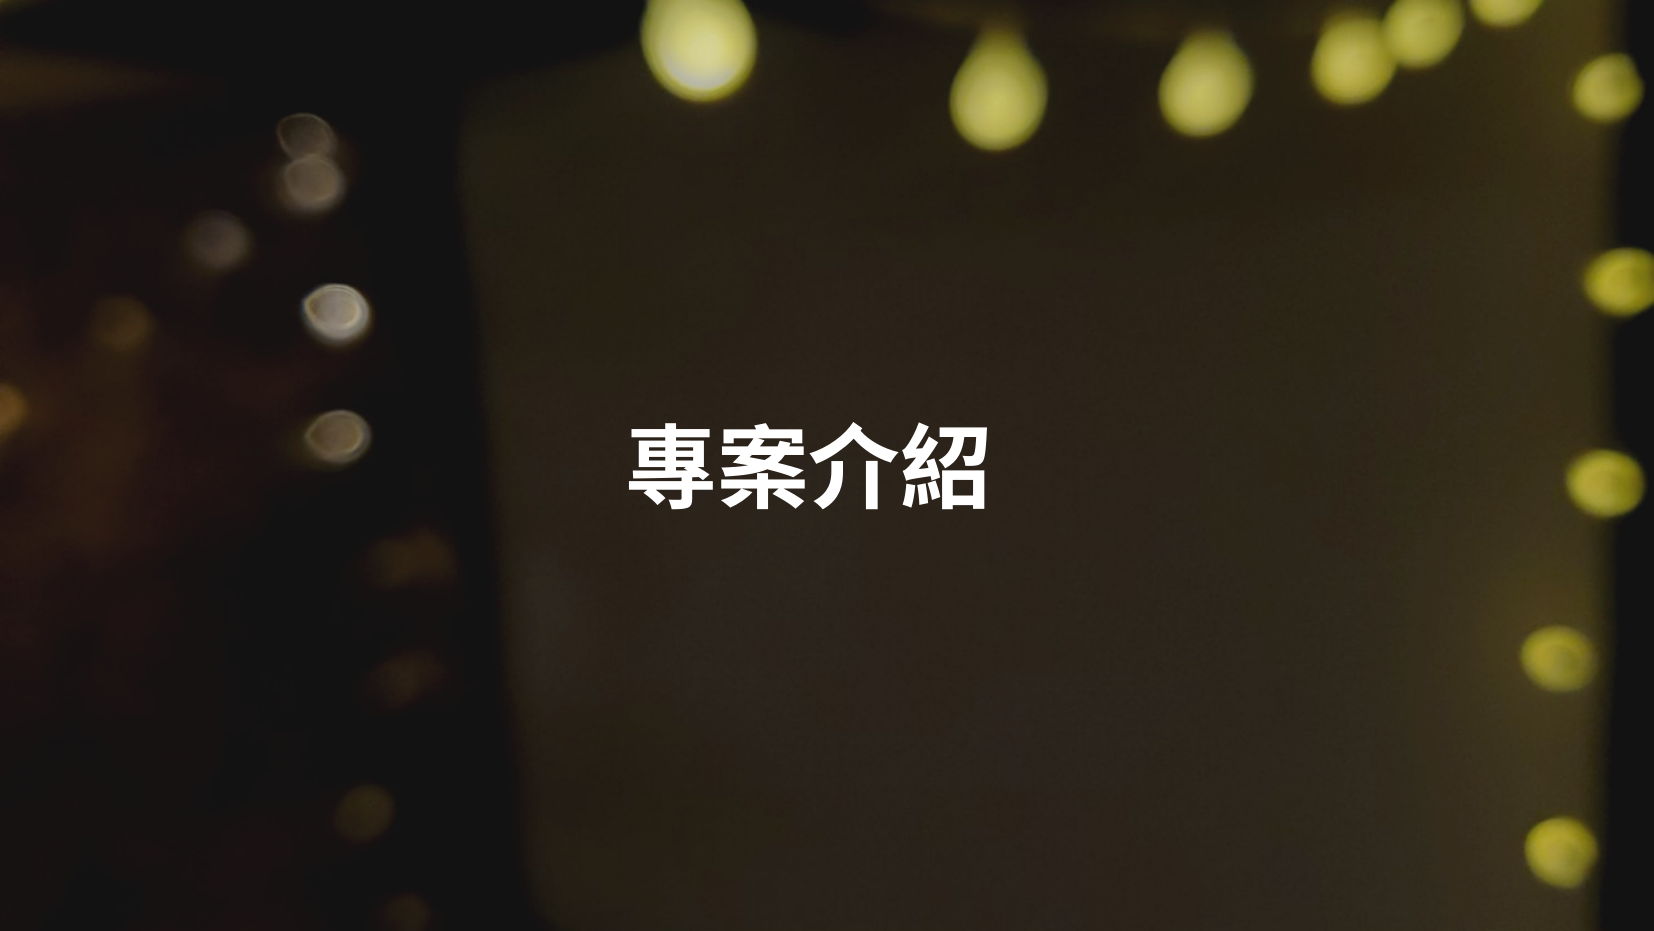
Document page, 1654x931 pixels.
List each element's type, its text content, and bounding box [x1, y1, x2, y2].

title 專案介紹 [29, 383, 1518, 540]
picture [0, 0, 1654, 931]
